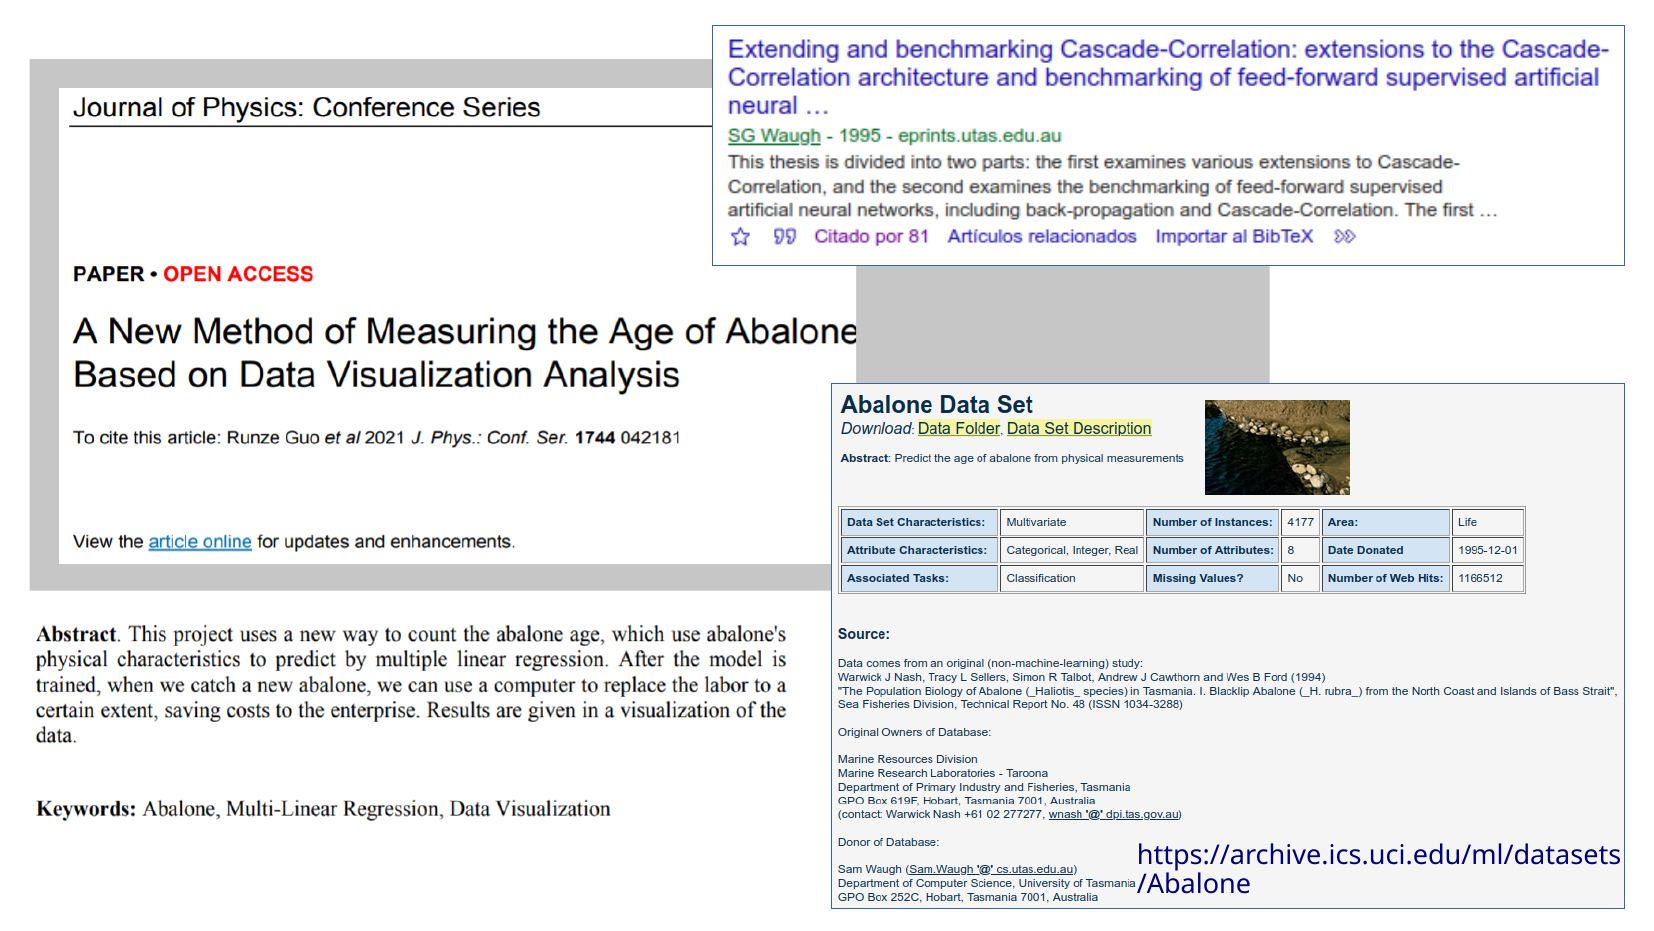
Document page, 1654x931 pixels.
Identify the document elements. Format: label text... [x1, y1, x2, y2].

text_box [857, 266, 1270, 383]
picture [29, 620, 798, 828]
picture [1169, 880, 1177, 891]
text_box https://archive.ics.uci.edu/ml/datasets/Abalone [1122, 828, 1638, 875]
text_box [29, 59, 831, 591]
picture [59, 25, 1625, 909]
picture [1152, 877, 1158, 885]
